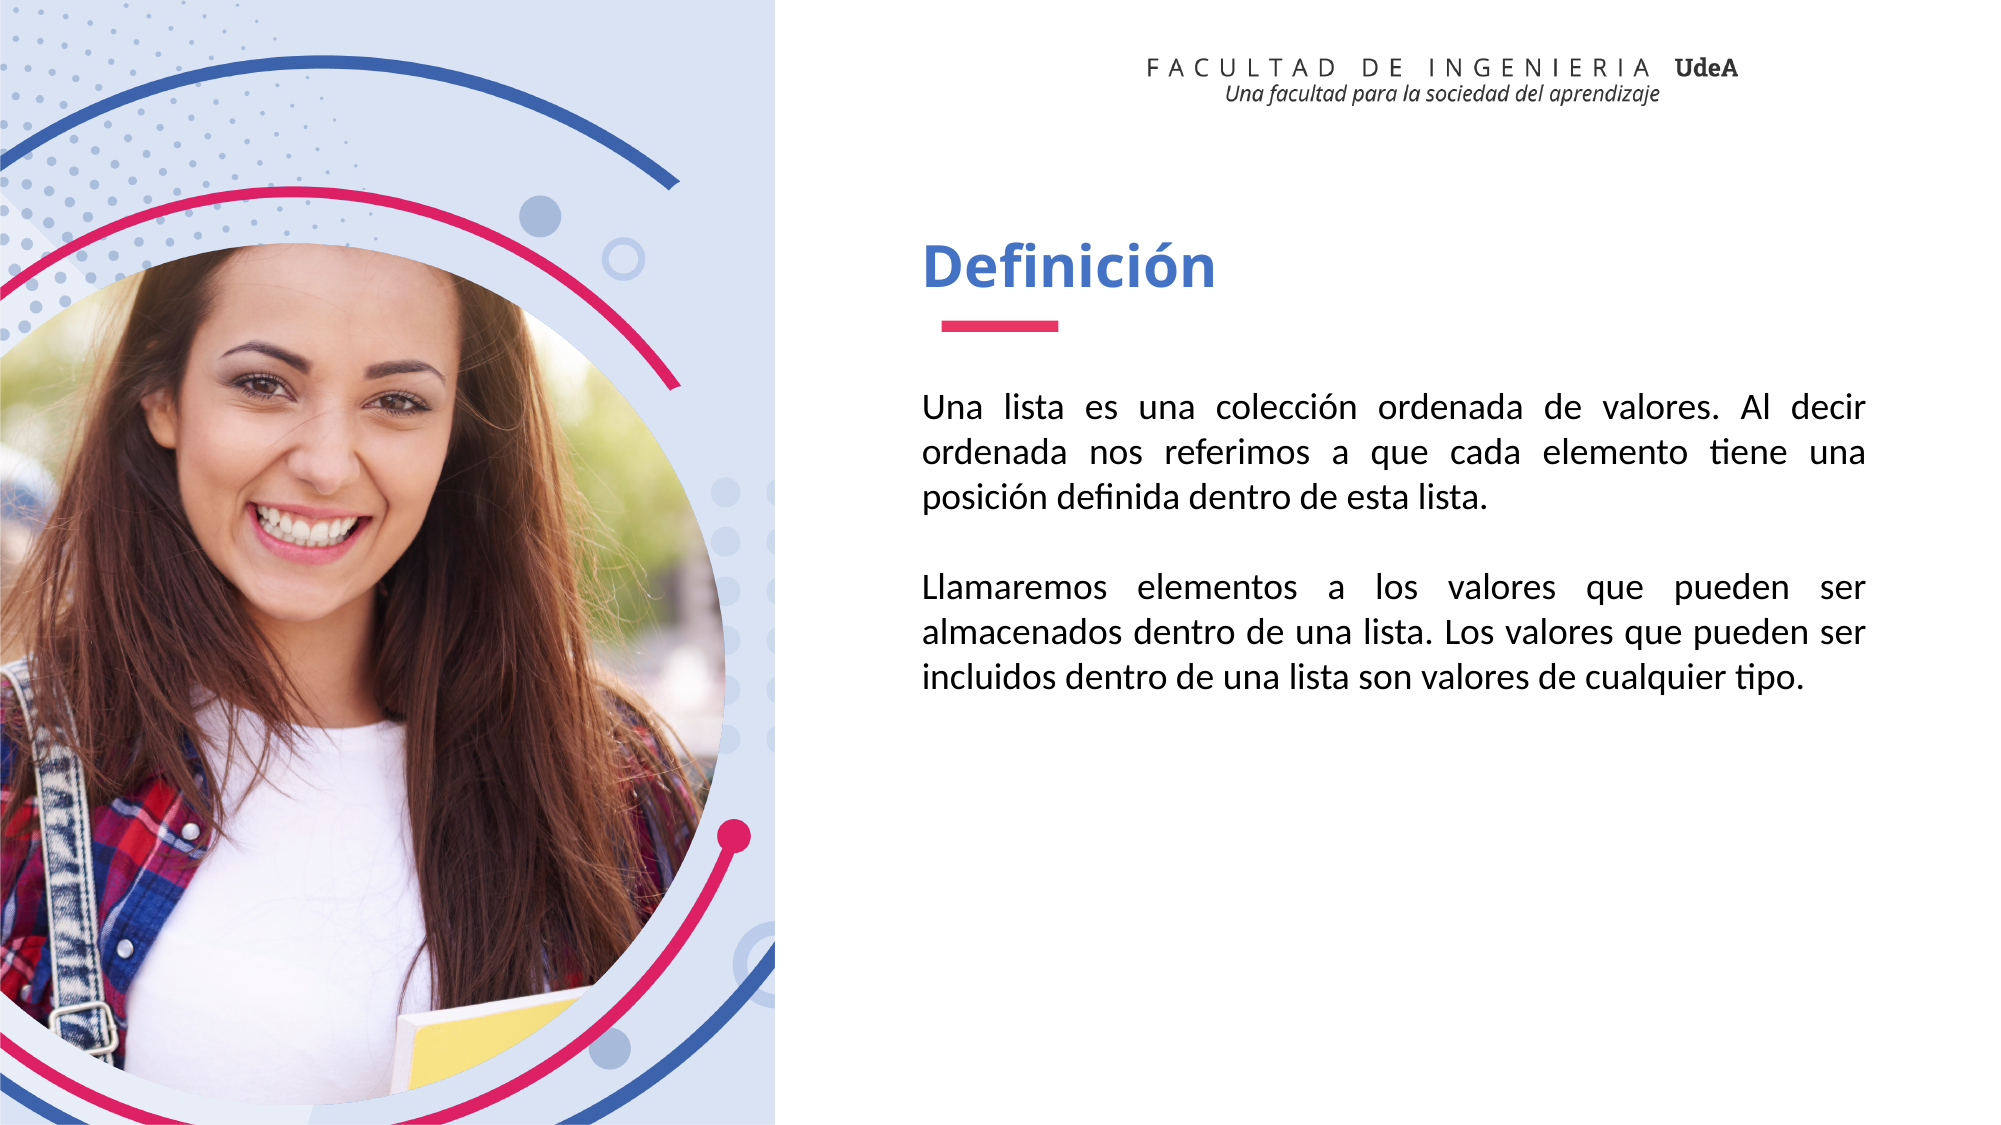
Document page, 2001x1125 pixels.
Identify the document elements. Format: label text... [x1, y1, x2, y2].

text_box Una lista es una colección ordenada de valores. Al decir ordenada nos referimos a que cada elemento tiene una posición definida dentro de esta lista. Llamaremos elementos a los valores que pueden ser almacenados dentro de una lista. Los valores que pueden ser incluidos dentro de una lista son valores de cualquier tipo. [907, 374, 1883, 705]
text_box Definición [907, 212, 1804, 324]
picture [1148, 57, 1738, 106]
picture [0, 0, 775, 1125]
